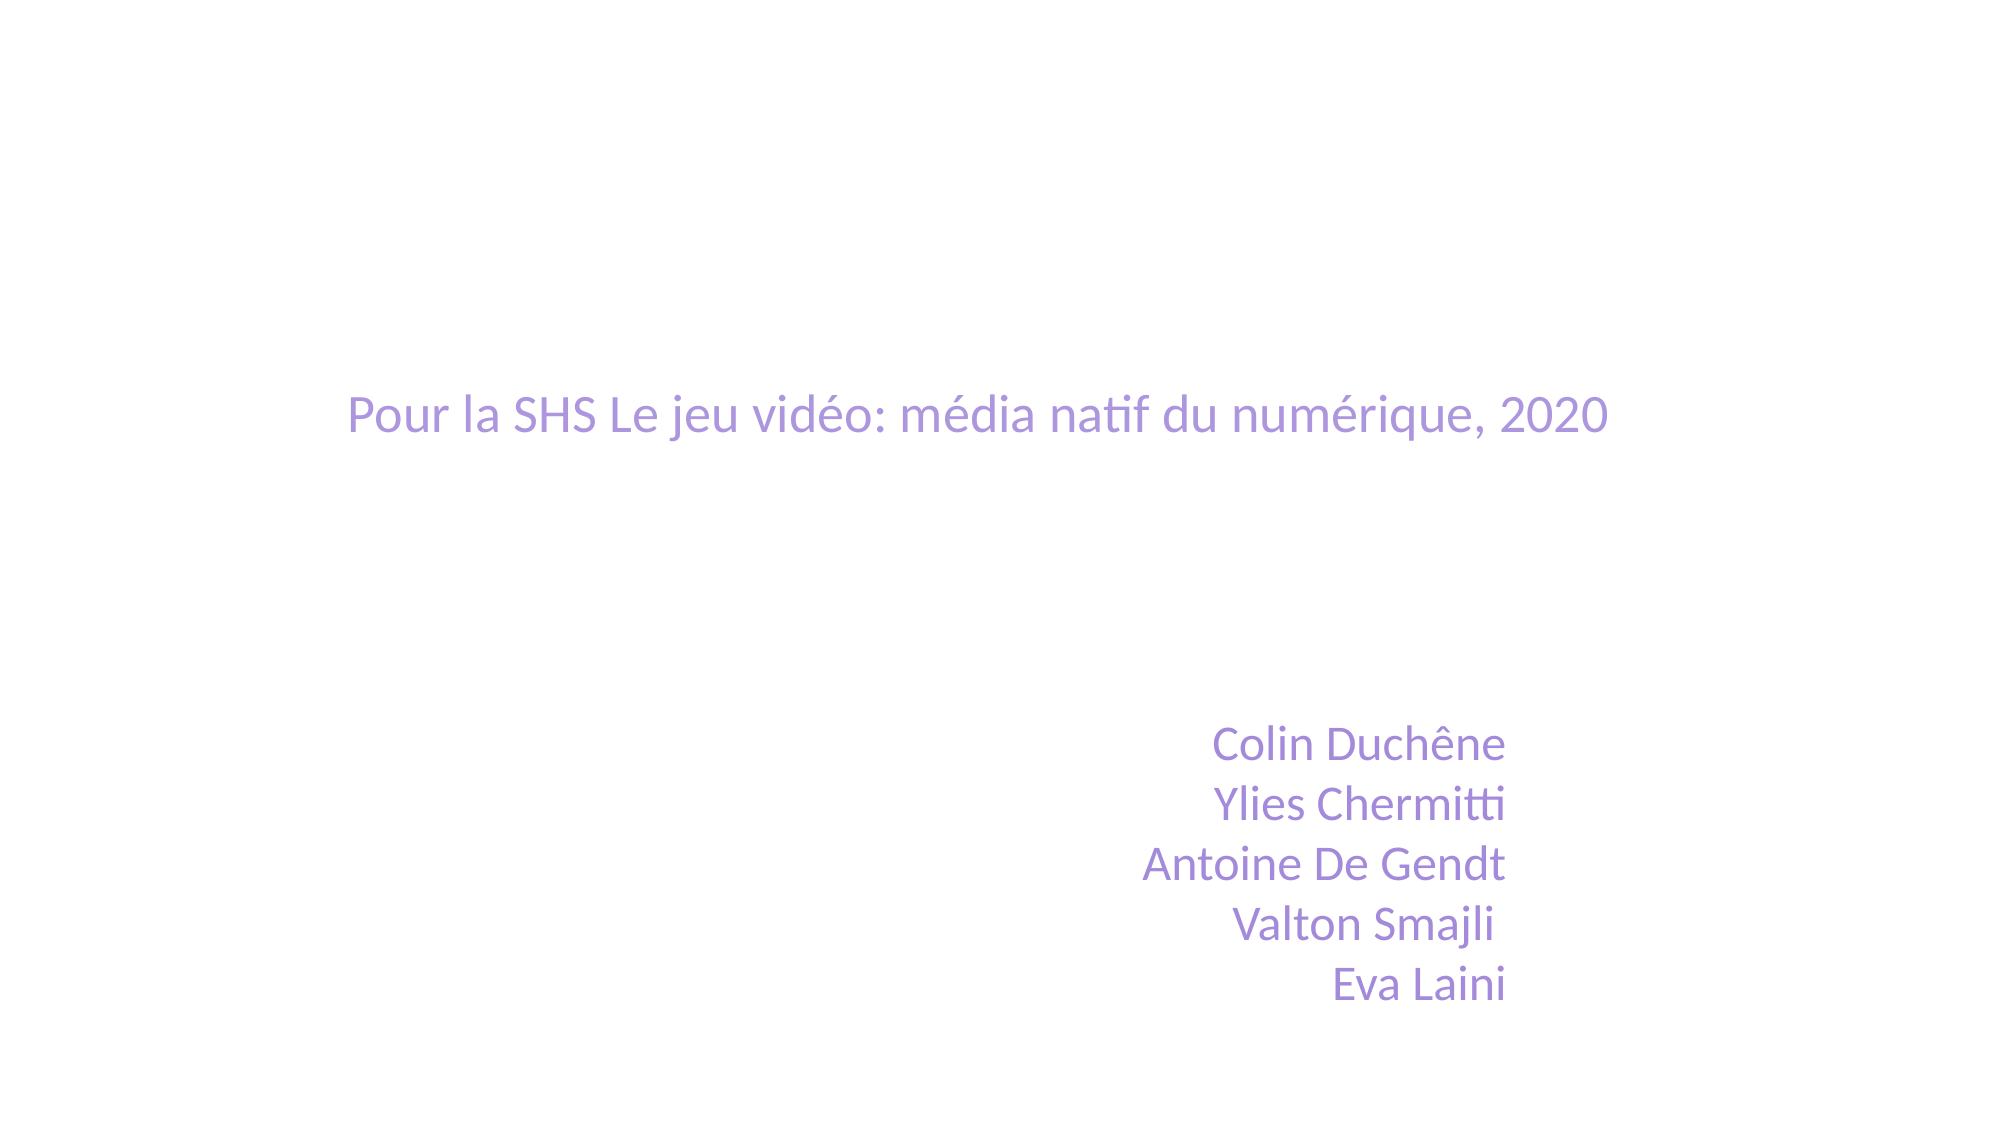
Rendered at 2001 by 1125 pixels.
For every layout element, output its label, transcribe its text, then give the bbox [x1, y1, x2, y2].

text_box Colin Duchêne Ylies Chermitti Antoine De Gendt Valton Smajli Eva Laini [1127, 702, 1598, 1067]
subtitle Pour la SHS Le jeu vidéo: média natif du numérique, 2020 [332, 378, 1668, 501]
